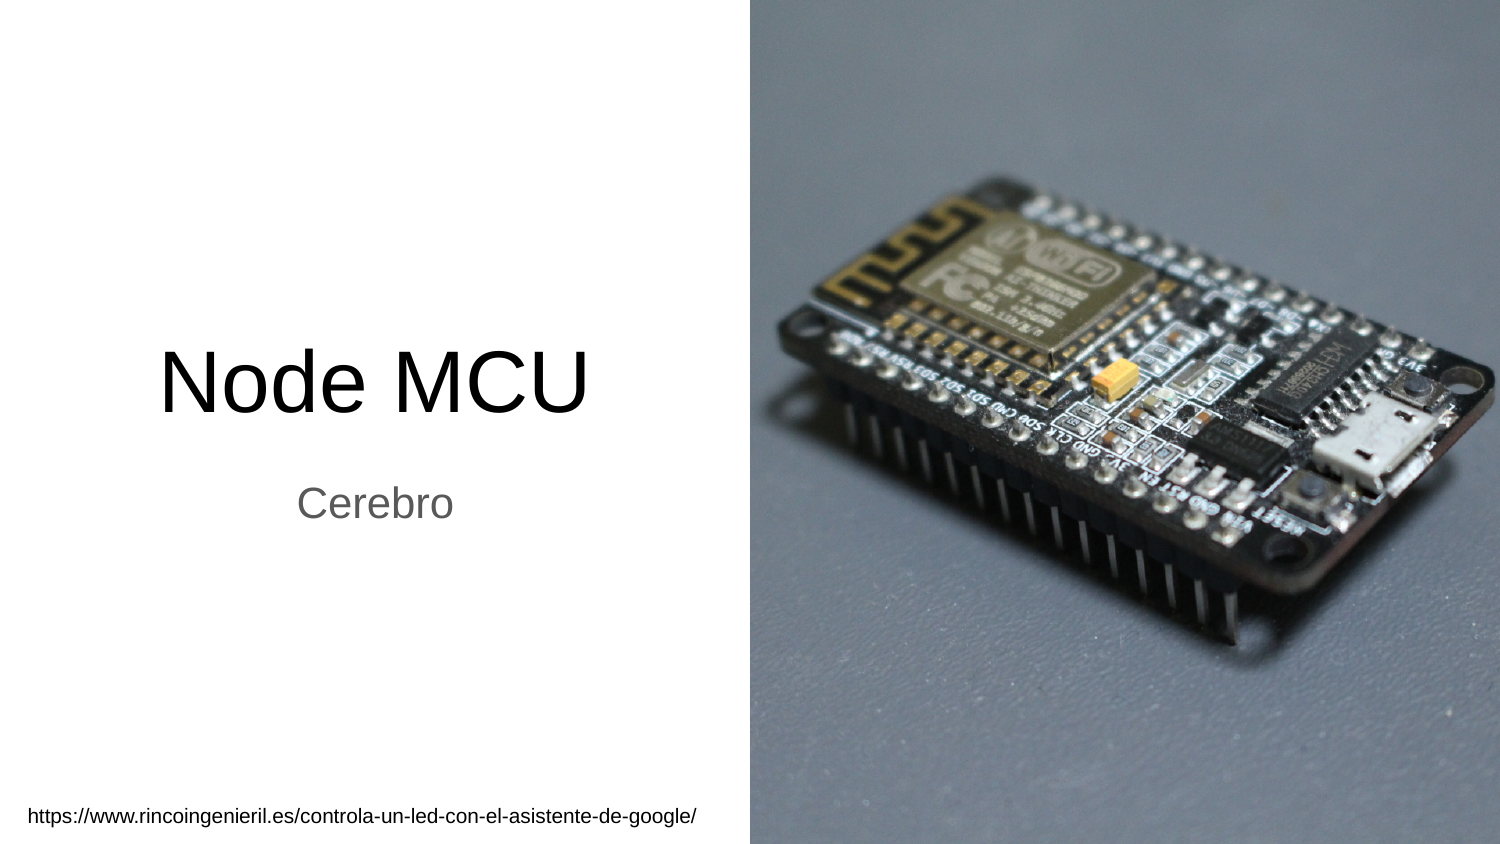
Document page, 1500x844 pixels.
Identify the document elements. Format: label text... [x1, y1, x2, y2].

picture [750, 0, 1500, 844]
subtitle Cerebro [43, 459, 708, 663]
title Node MCU [43, 202, 708, 446]
